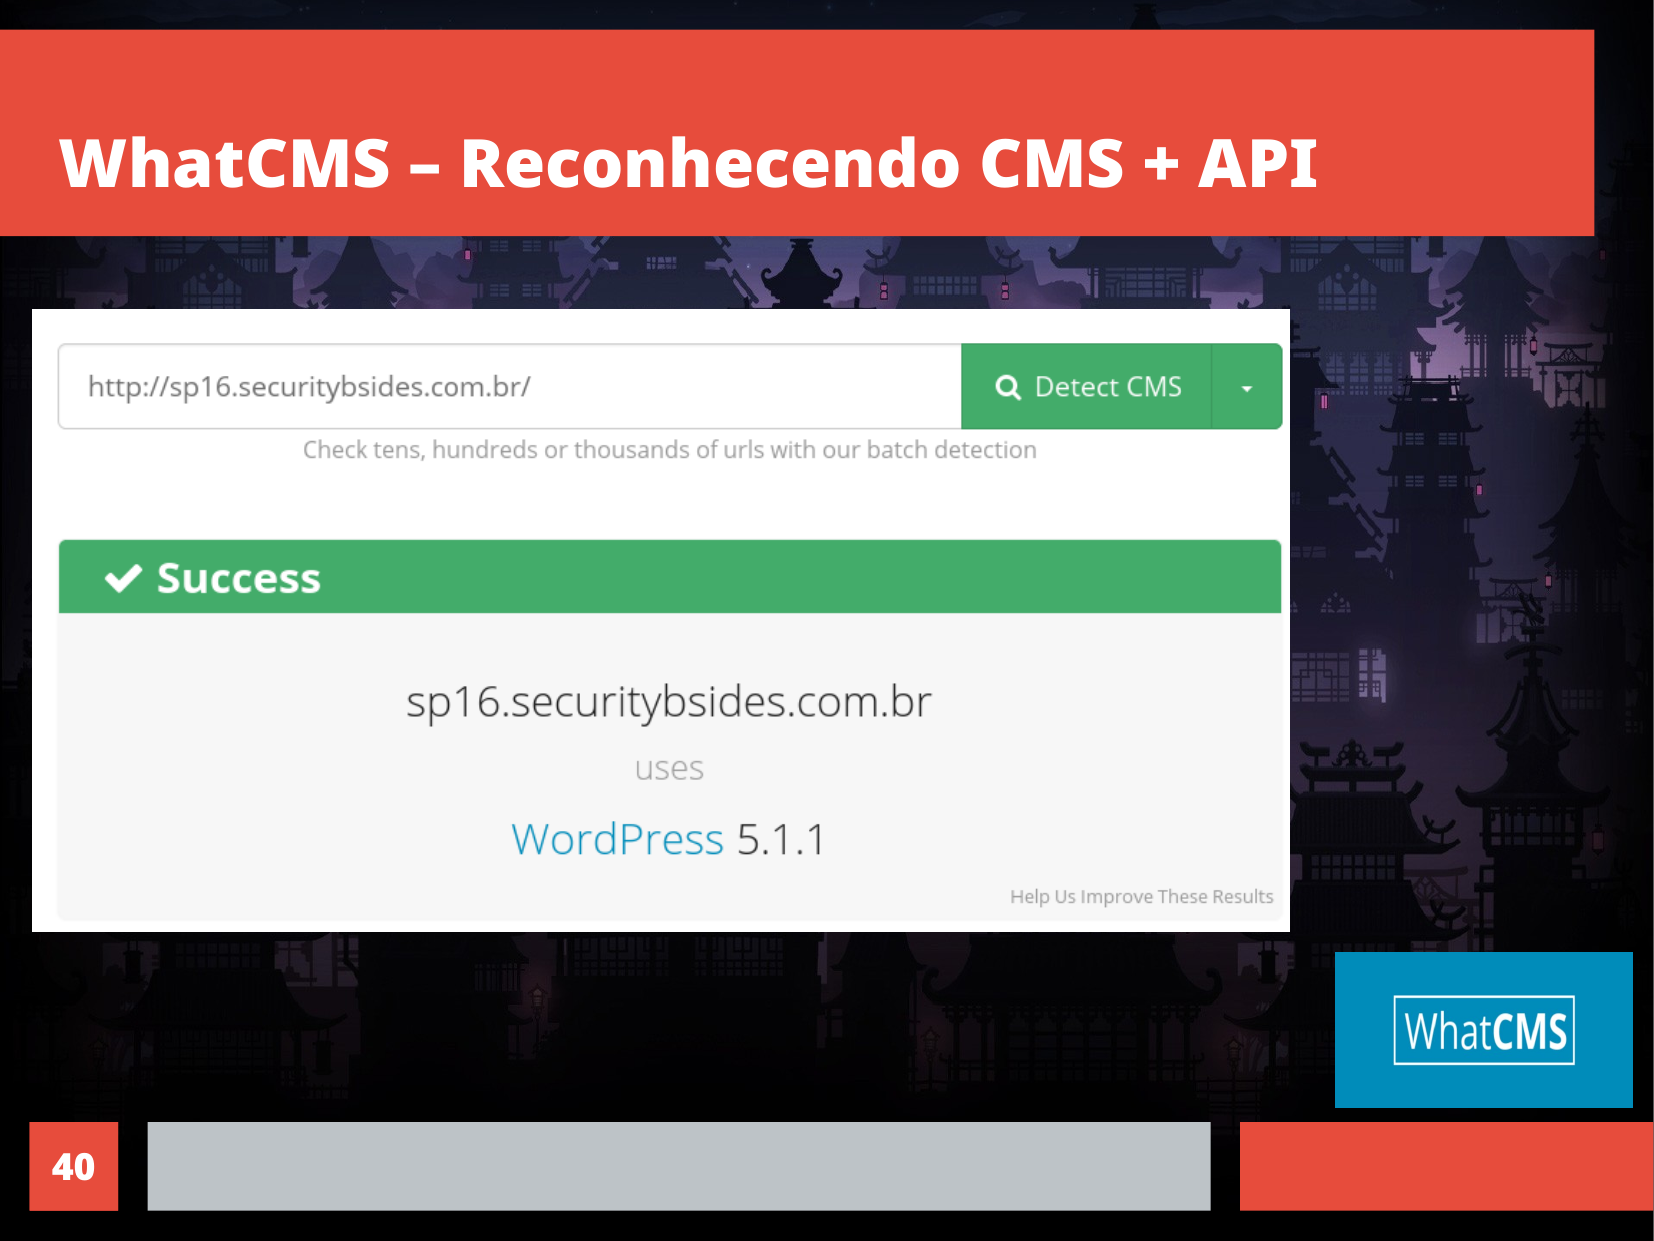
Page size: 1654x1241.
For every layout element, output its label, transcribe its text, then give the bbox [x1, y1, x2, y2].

title WhatCMS – Reconhecendo CMS + API [59, 59, 1595, 207]
picture [0, 0, 1654, 1241]
